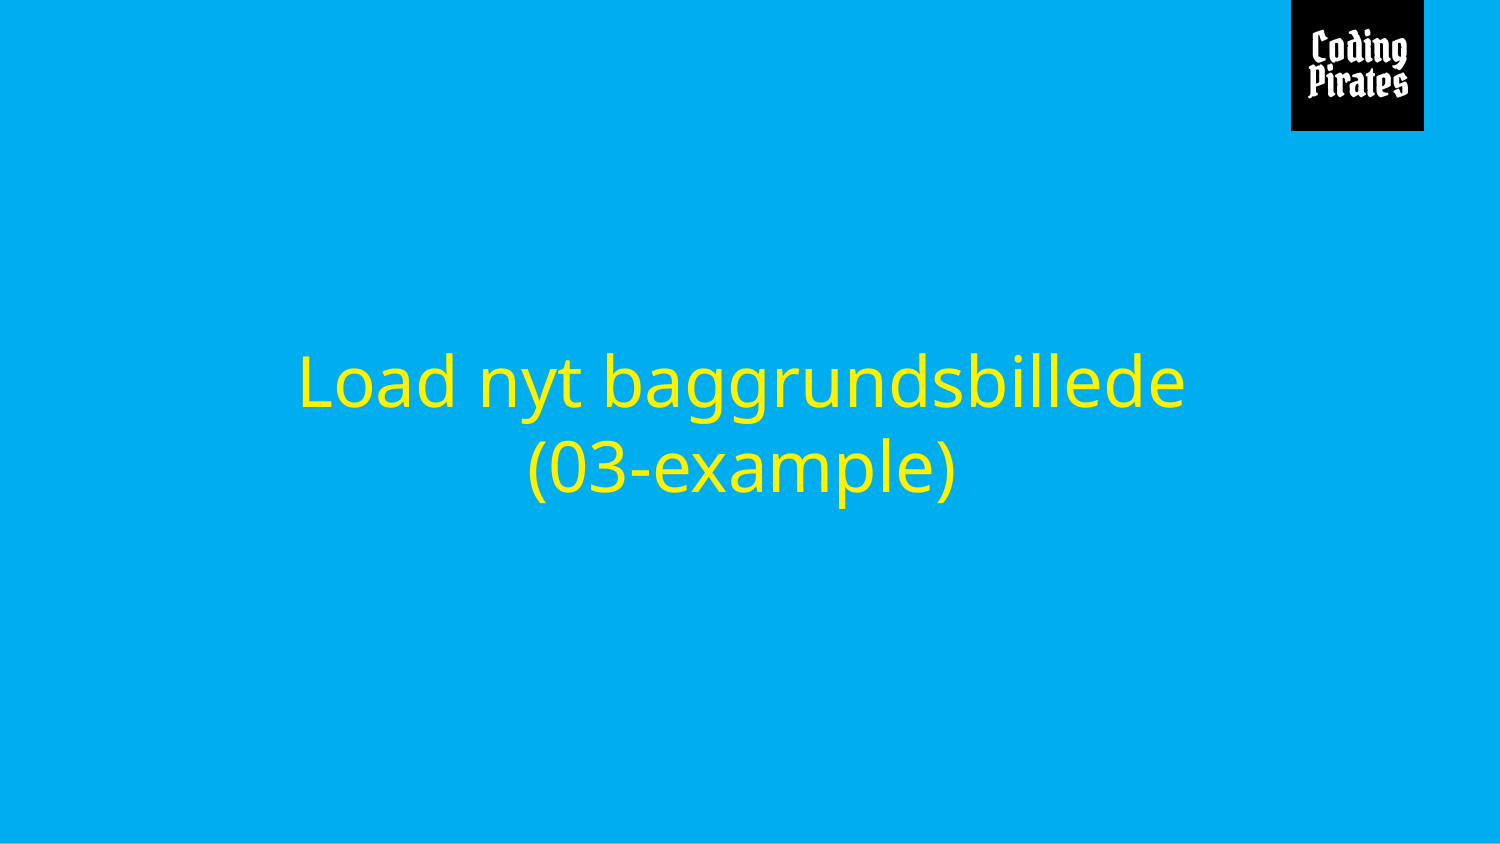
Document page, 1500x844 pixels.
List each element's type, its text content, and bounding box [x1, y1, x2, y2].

title Load nyt baggrundsbillede (03-example) [12, 352, 1472, 491]
picture [1292, 0, 1423, 130]
